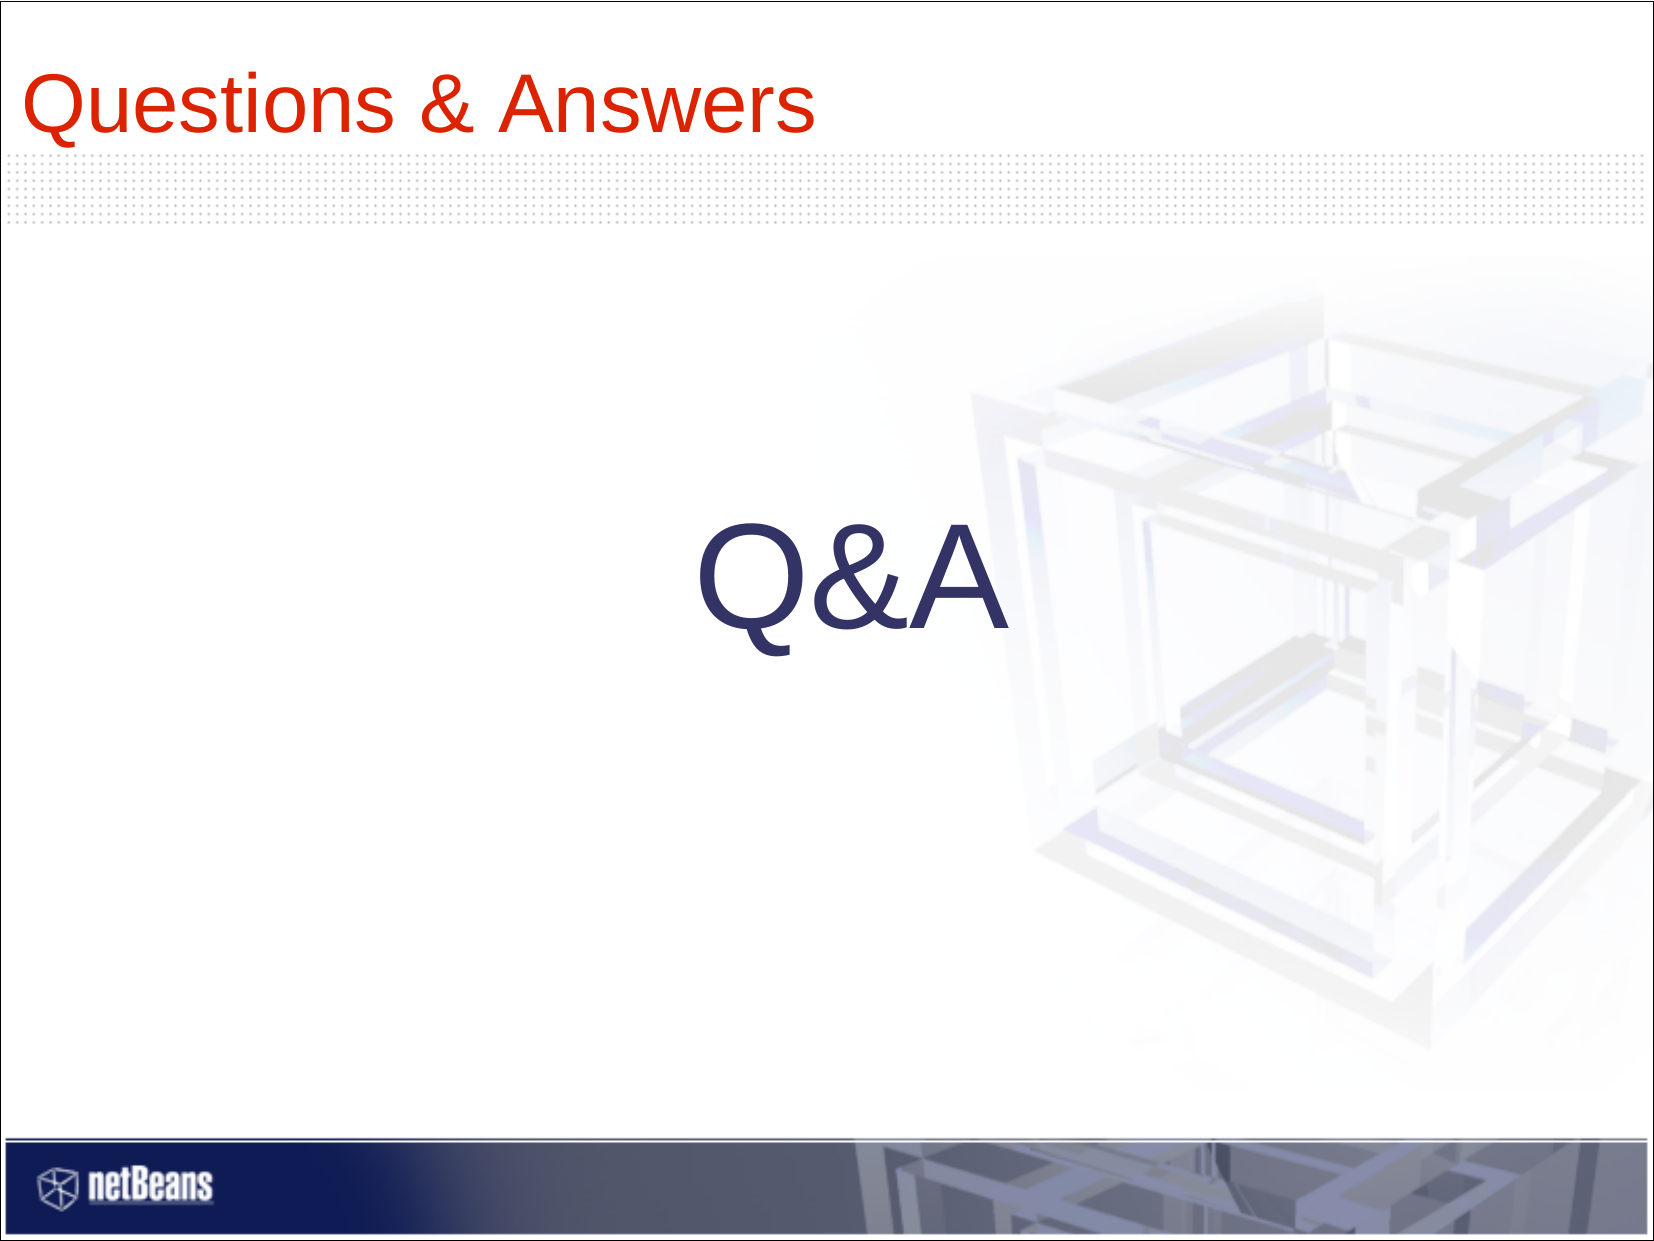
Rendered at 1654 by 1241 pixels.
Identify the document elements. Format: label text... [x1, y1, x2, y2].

list Q&A [49, 268, 1654, 1122]
title Questions & Answers [21, 0, 1648, 208]
picture [1, 2, 1653, 1240]
